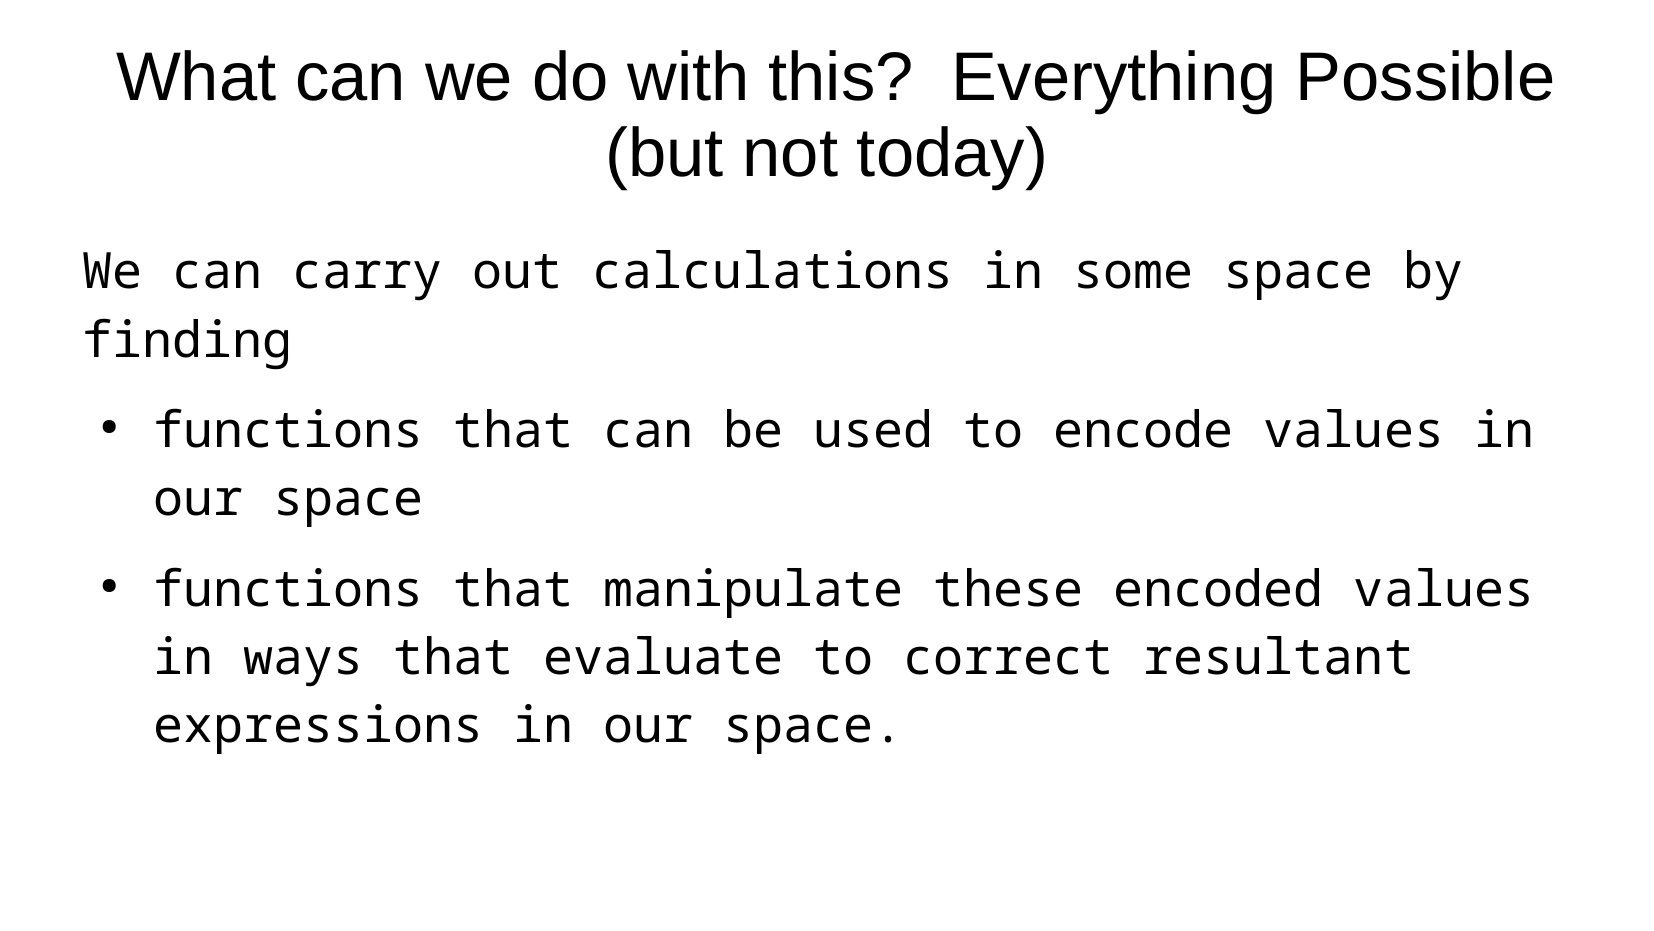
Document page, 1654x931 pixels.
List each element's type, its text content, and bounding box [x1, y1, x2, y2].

list We can carry out calculations in some space by finding functions that can be used to encode values in our space functions that manipulate these encoded values in ways that evaluate to correct resultant expressions in our space. [82, 235, 1571, 630]
title What can we do with this? Everything Possible (but not today) [82, 37, 1571, 193]
